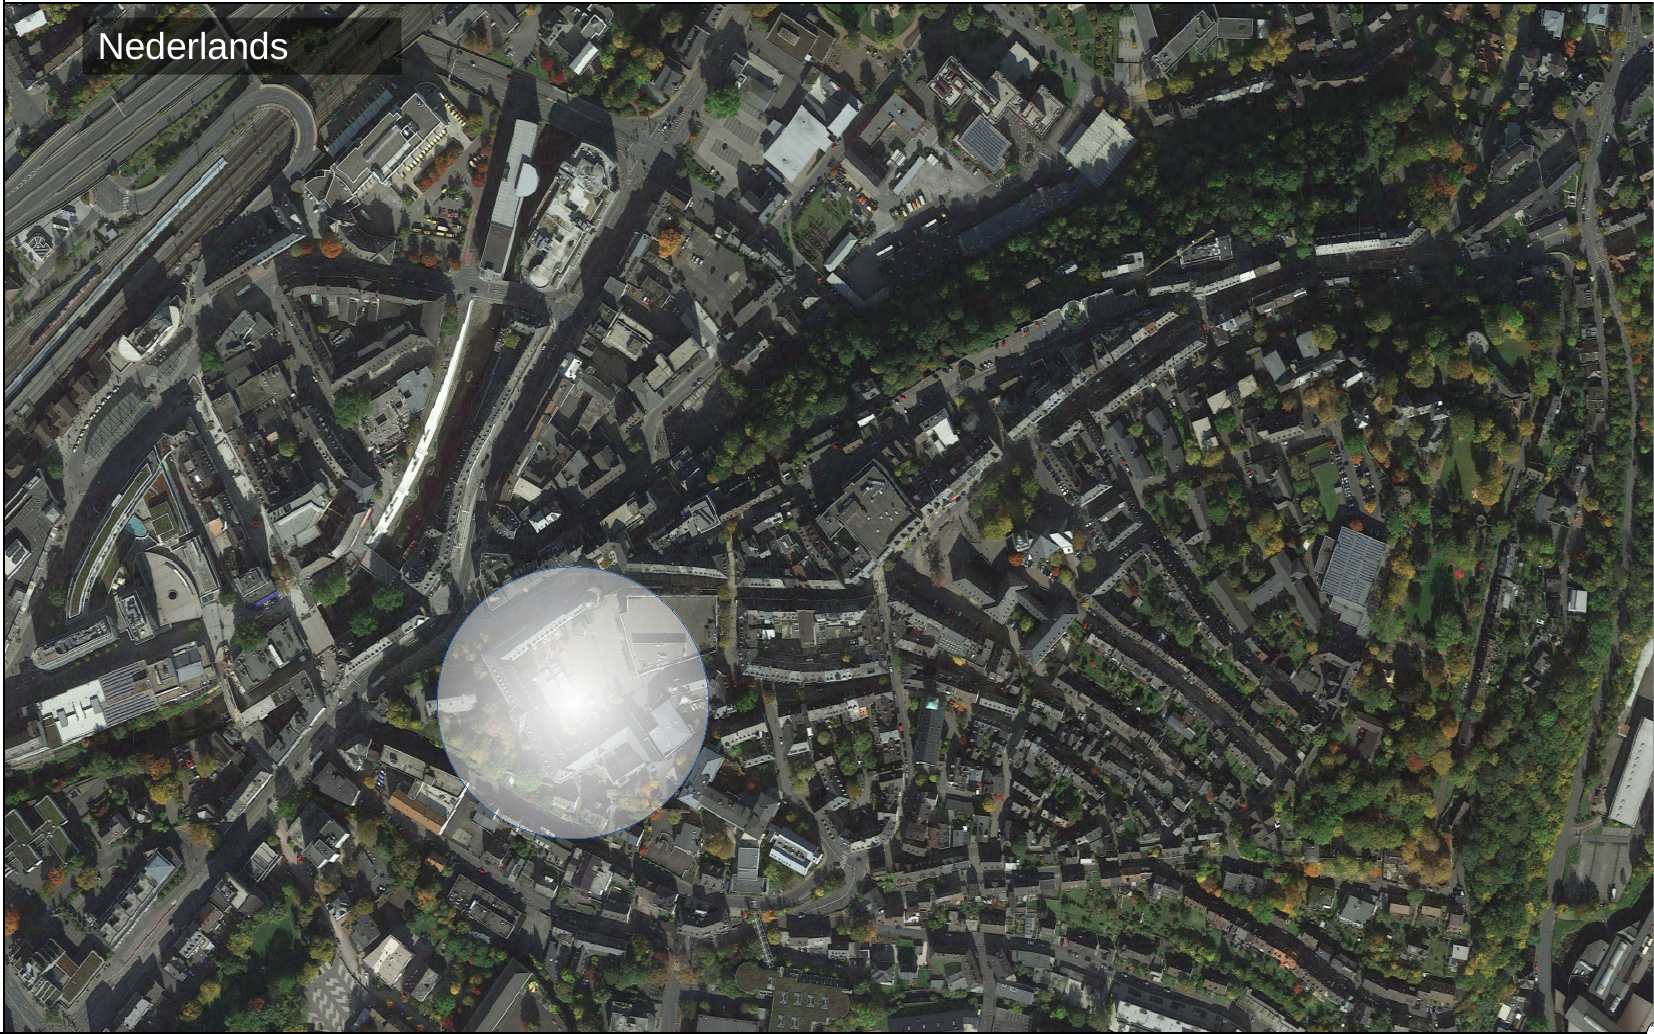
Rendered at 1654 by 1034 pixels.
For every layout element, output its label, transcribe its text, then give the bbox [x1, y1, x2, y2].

text_box [437, 566, 709, 839]
text_box Nederlands [82, 17, 402, 75]
picture [0, 0, 1654, 1034]
